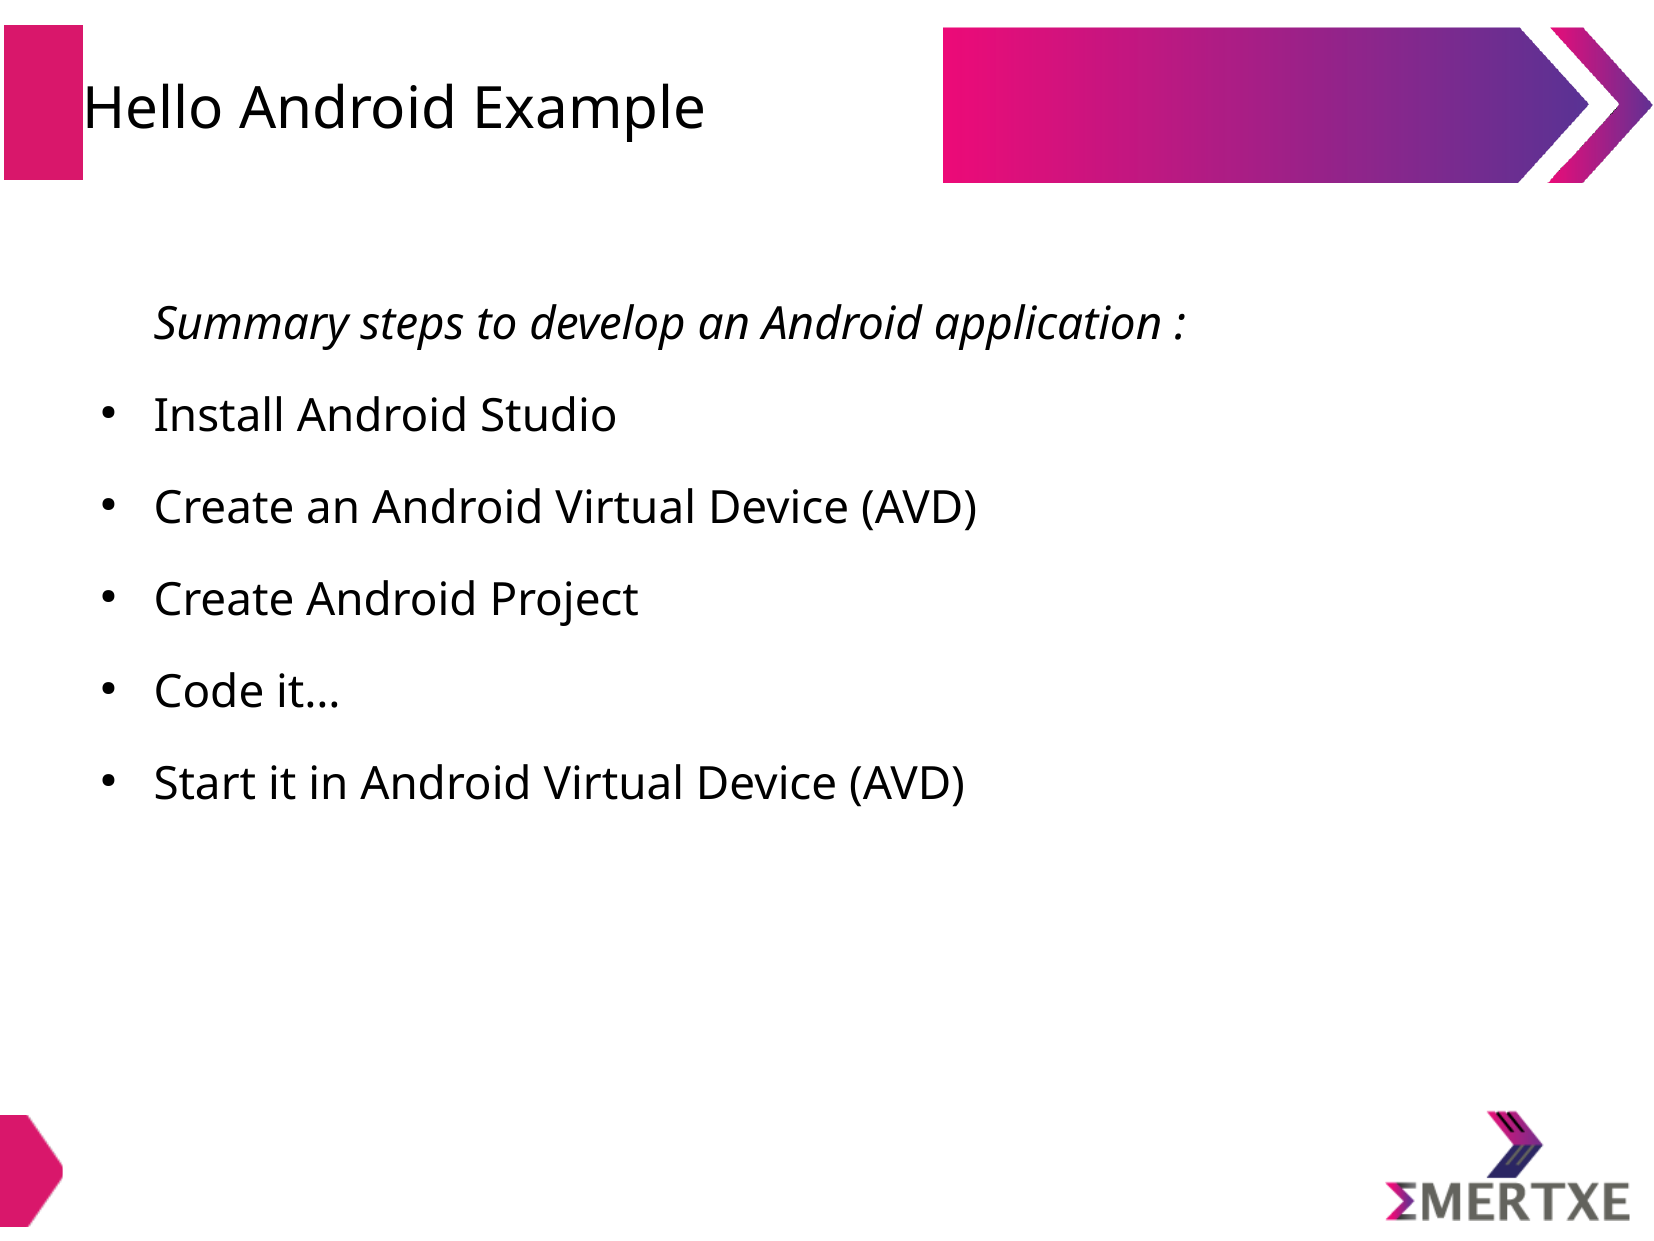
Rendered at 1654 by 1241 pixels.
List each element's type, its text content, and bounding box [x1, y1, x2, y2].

picture [1571, 27, 1653, 183]
picture [1385, 1107, 1631, 1221]
title Hello Android Example [82, 2, 1571, 210]
list Summary steps to develop an Android application : Install Android Studio Create an Android Virtual Device (AVD) Create Android Project Code it… Start it in Android Virtual Device (AVD) [82, 290, 1571, 1010]
